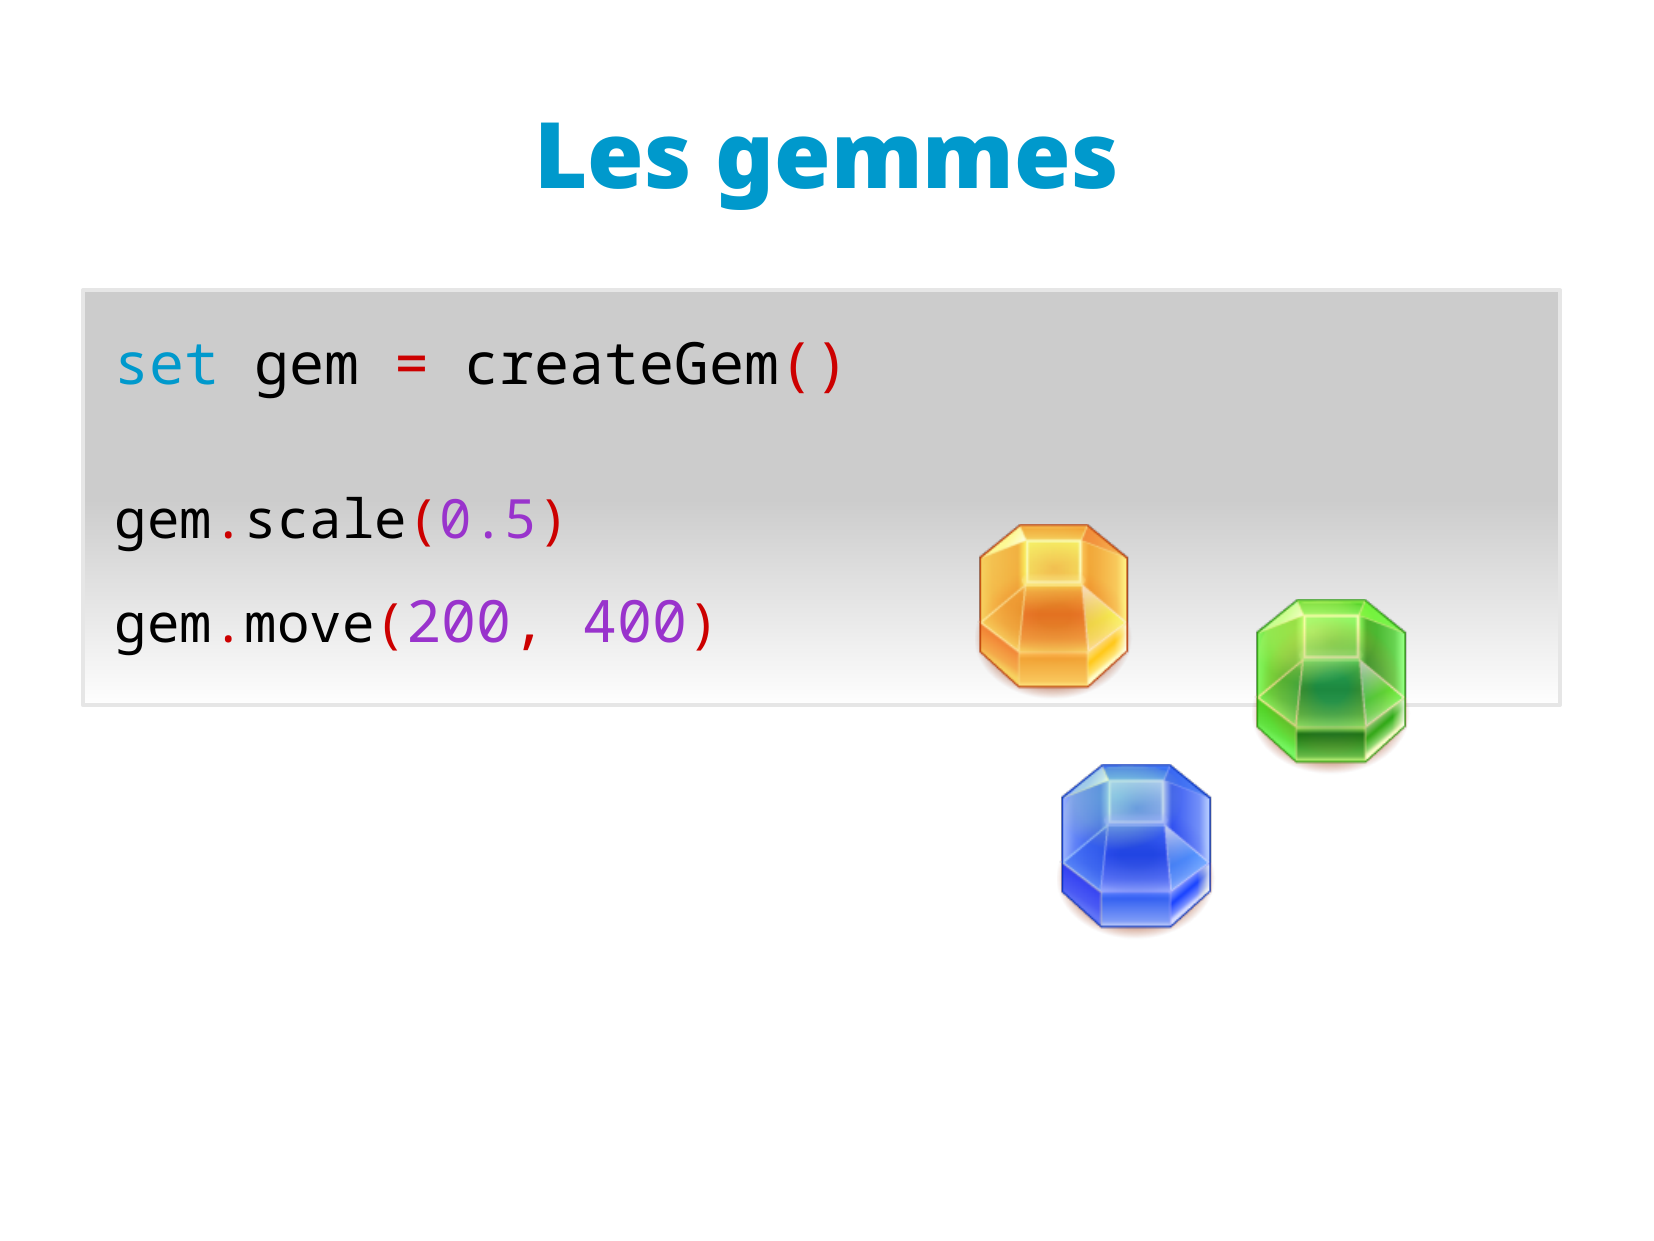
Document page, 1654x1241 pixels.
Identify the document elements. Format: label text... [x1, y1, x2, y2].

picture [1057, 764, 1216, 940]
title Les gemmes [82, 49, 1571, 257]
list set gem = createGem() gem.scale(0.5) gem.move(200, 400) [82, 290, 1561, 706]
picture [1252, 599, 1411, 775]
picture [975, 524, 1133, 700]
